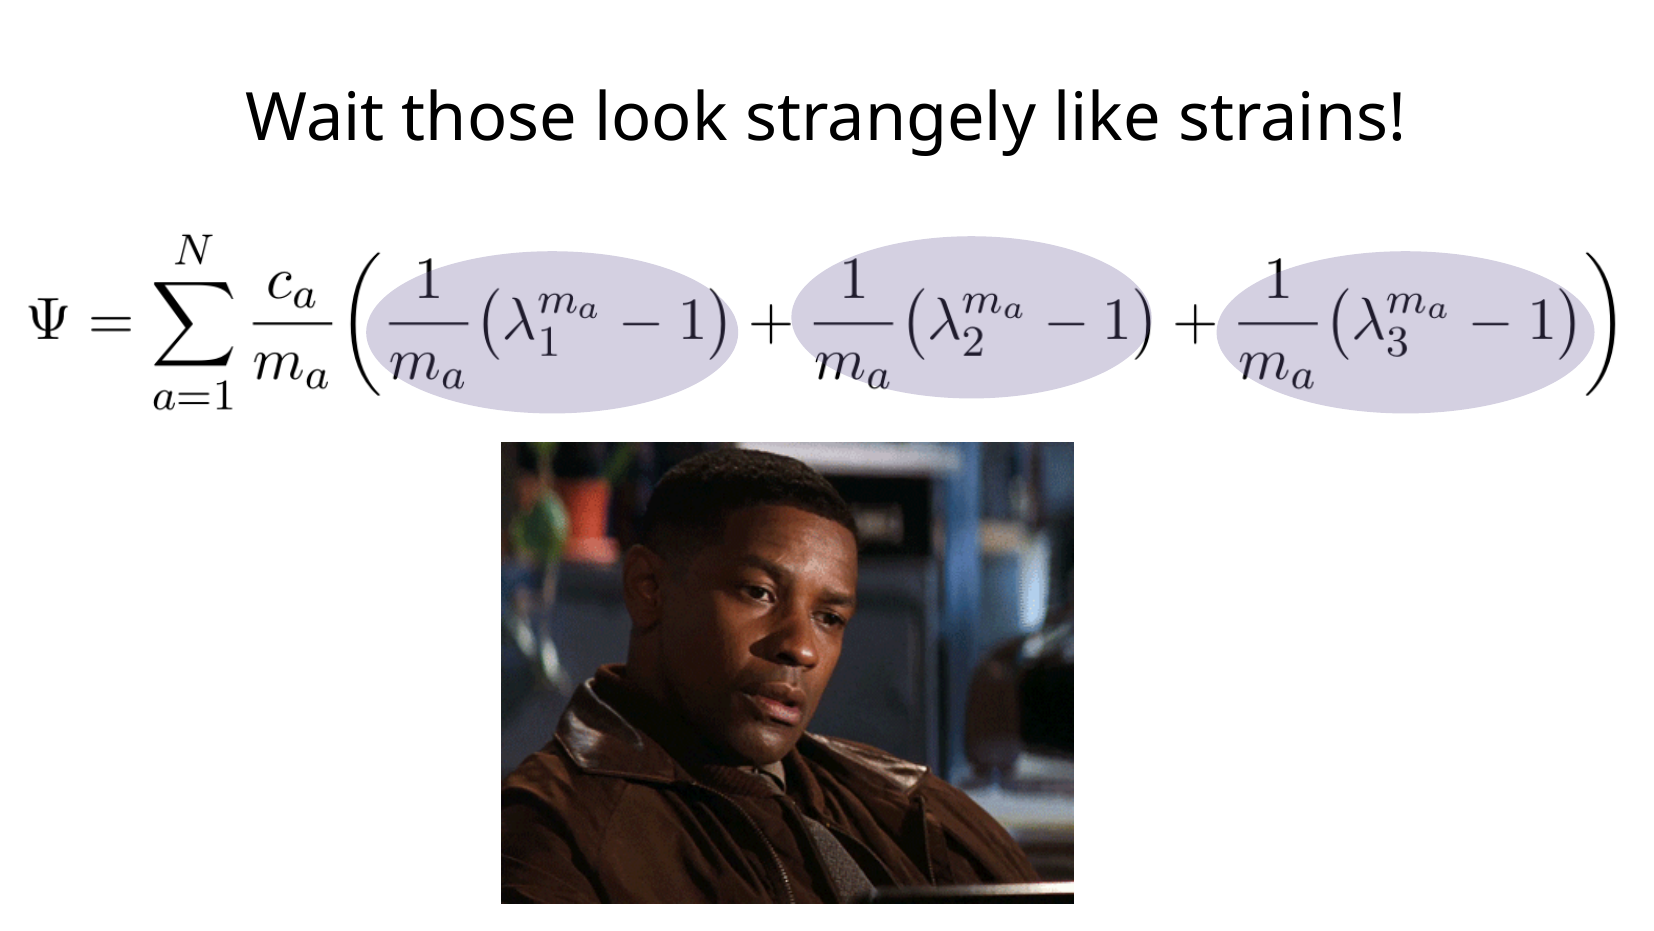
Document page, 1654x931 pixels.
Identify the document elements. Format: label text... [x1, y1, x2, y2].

picture [0, 215, 1654, 904]
text_box [791, 236, 1152, 399]
text_box [366, 251, 739, 414]
title Wait those look strangely like strains! [82, 37, 1571, 193]
text_box [1216, 251, 1595, 414]
